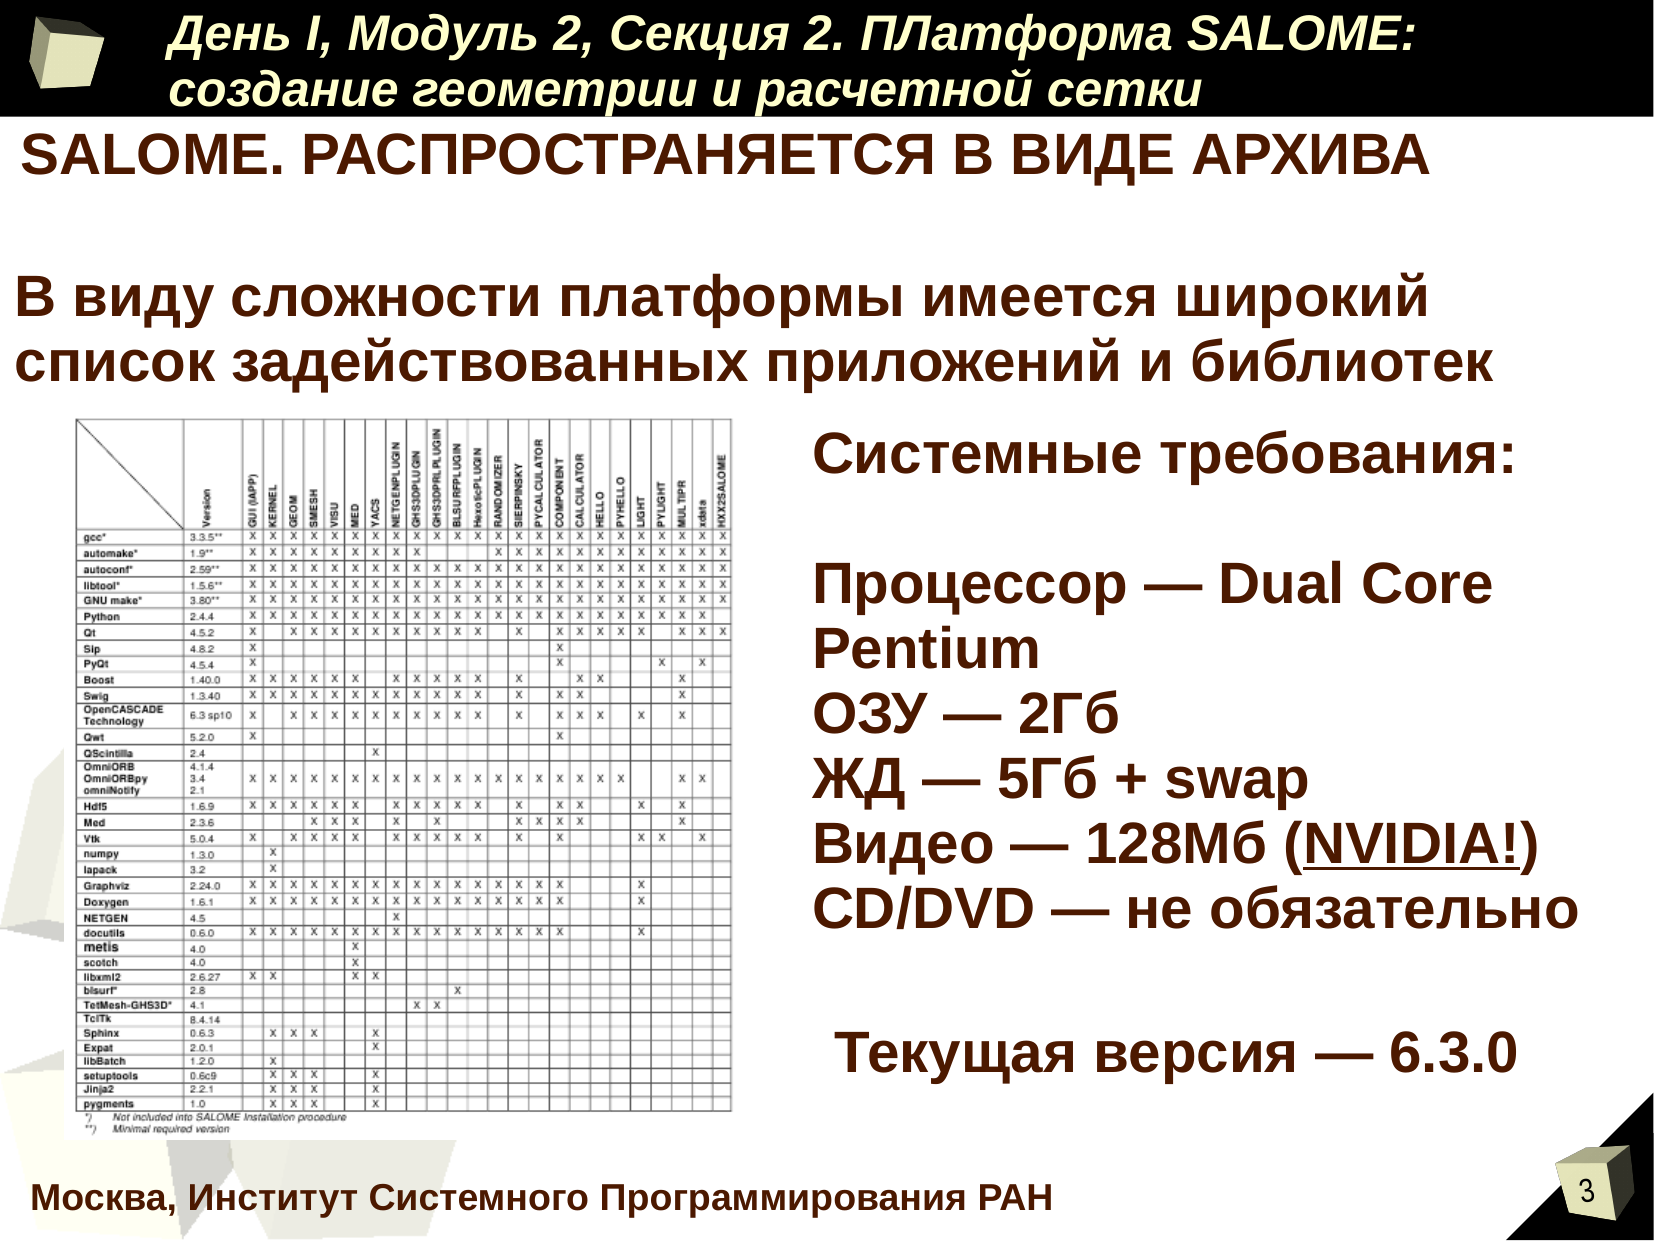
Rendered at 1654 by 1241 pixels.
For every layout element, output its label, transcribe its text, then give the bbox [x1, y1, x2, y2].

text_box SALOME. РАСПРОСТРАНЯЕТСЯ В ВИДЕ АРХИВА [5, 114, 1654, 195]
text_box В виду сложности платформы имеется широкий список задействованных приложений и библиотек [0, 256, 1654, 402]
text_box Текущая версия — 6.3.0 [819, 1012, 1595, 1170]
picture [464, 1193, 472, 1198]
picture [0, 413, 739, 1241]
text_box Системные требования: Процессор — Dual Core Pentium ОЗУ — 2Гб ЖД — 5Гб + swap Видео — 128Мб (NVIDIA!) CD/DVD — не обязательно [797, 413, 1625, 1123]
